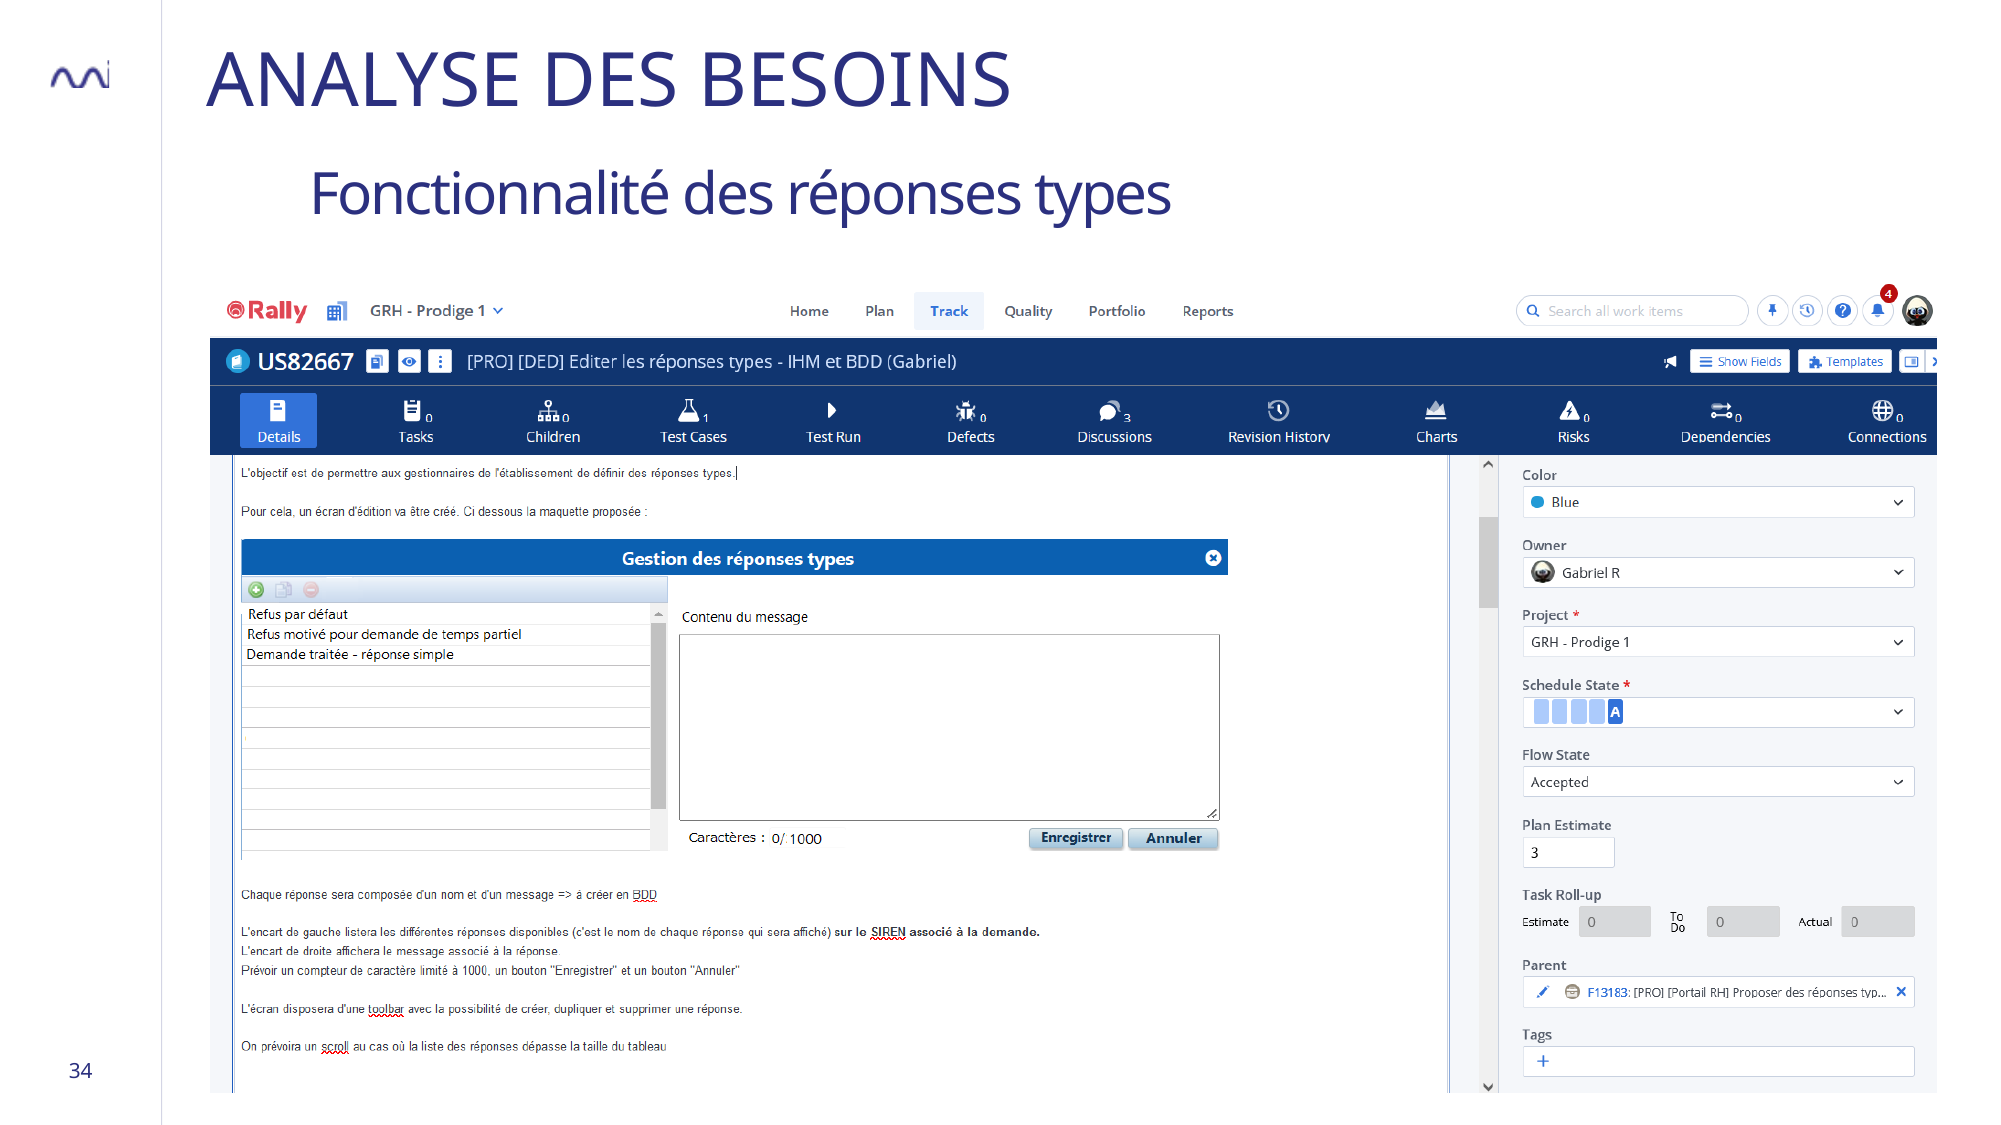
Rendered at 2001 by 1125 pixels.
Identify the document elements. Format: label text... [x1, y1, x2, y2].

text_box ANALYSE DES BESOINS [191, 23, 1192, 130]
text_box Fonctionnalité des réponses types [294, 161, 1685, 252]
text_box 34 [38, 1052, 123, 1091]
picture [210, 283, 1937, 1093]
